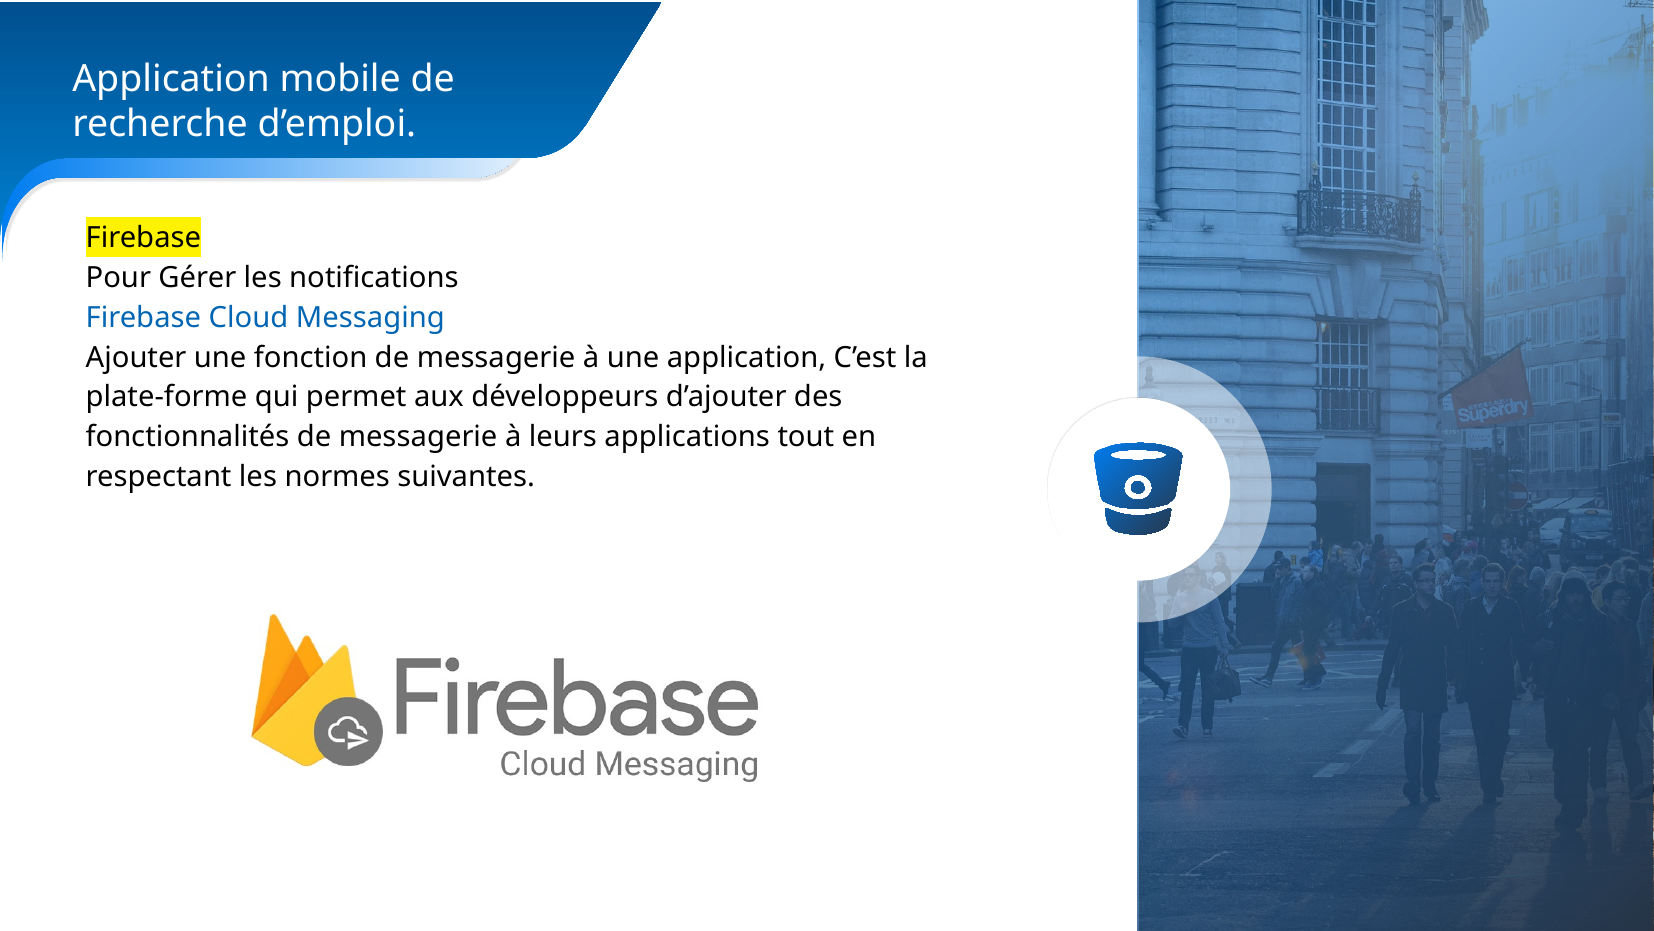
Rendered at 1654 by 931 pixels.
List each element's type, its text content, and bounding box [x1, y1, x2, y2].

picture [146, 531, 863, 857]
text_box [0, 2, 662, 263]
text_box [1008, 0, 1654, 931]
text_box Application mobile de recherche d’emploi. [57, 46, 480, 152]
text_box Firebase Pour Gérer les notifications Firebase Cloud Messaging Ajouter une fonction de messagerie à une application, C’est la plate-forme qui permet aux développeurs d’ajouter des fonctionnalités de messagerie à leurs applications tout en respectant les normes suivantes. [70, 209, 1127, 517]
